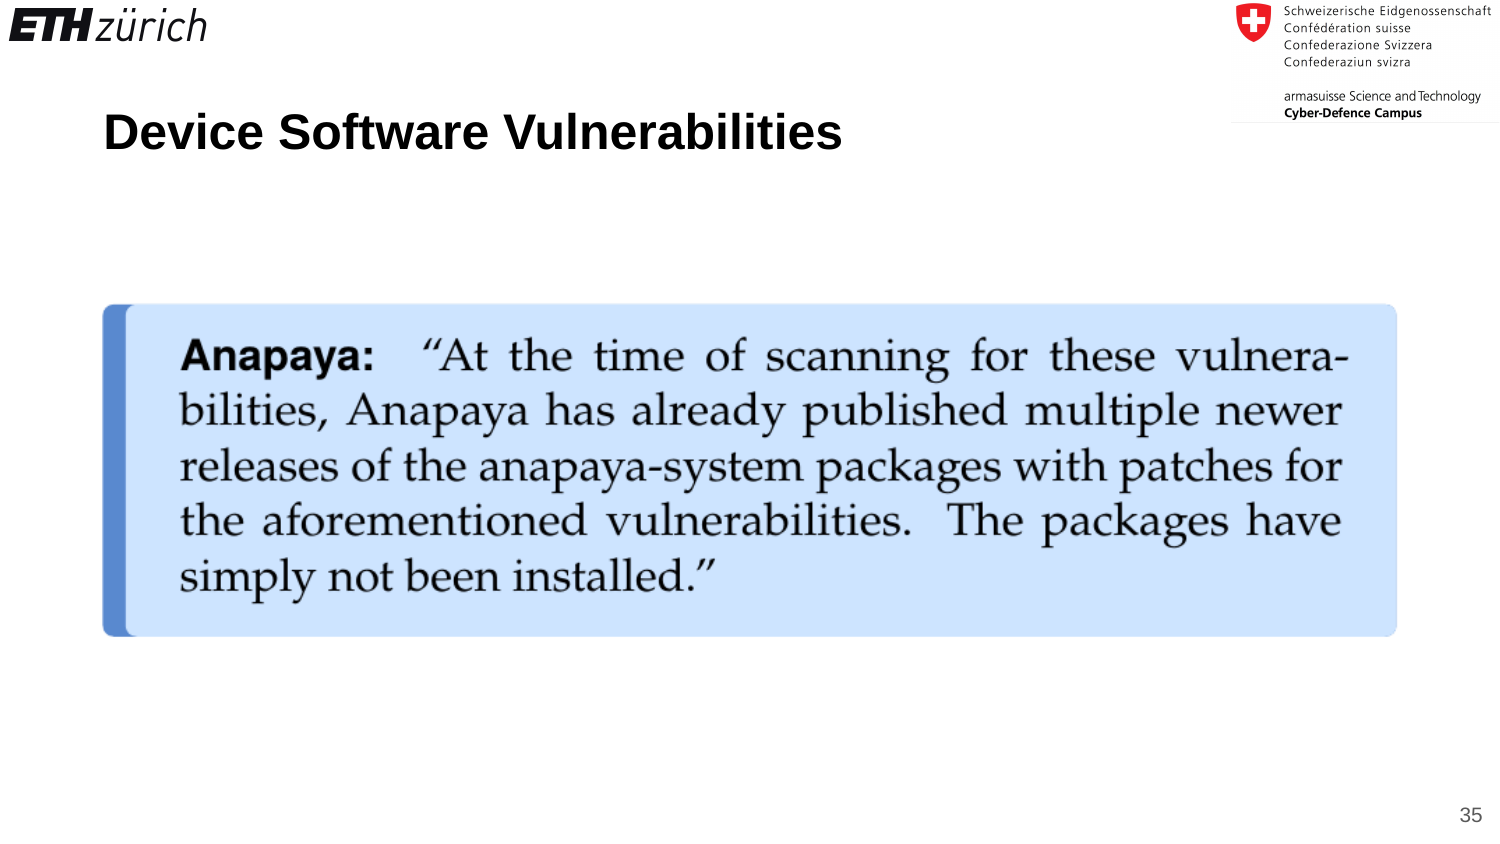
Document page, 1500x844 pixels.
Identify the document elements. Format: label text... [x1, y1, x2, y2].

picture [1231, 0, 1500, 123]
text_box Device Software Vulnerabilities [88, 88, 1182, 178]
picture [8, 8, 207, 42]
picture [94, 295, 1407, 644]
